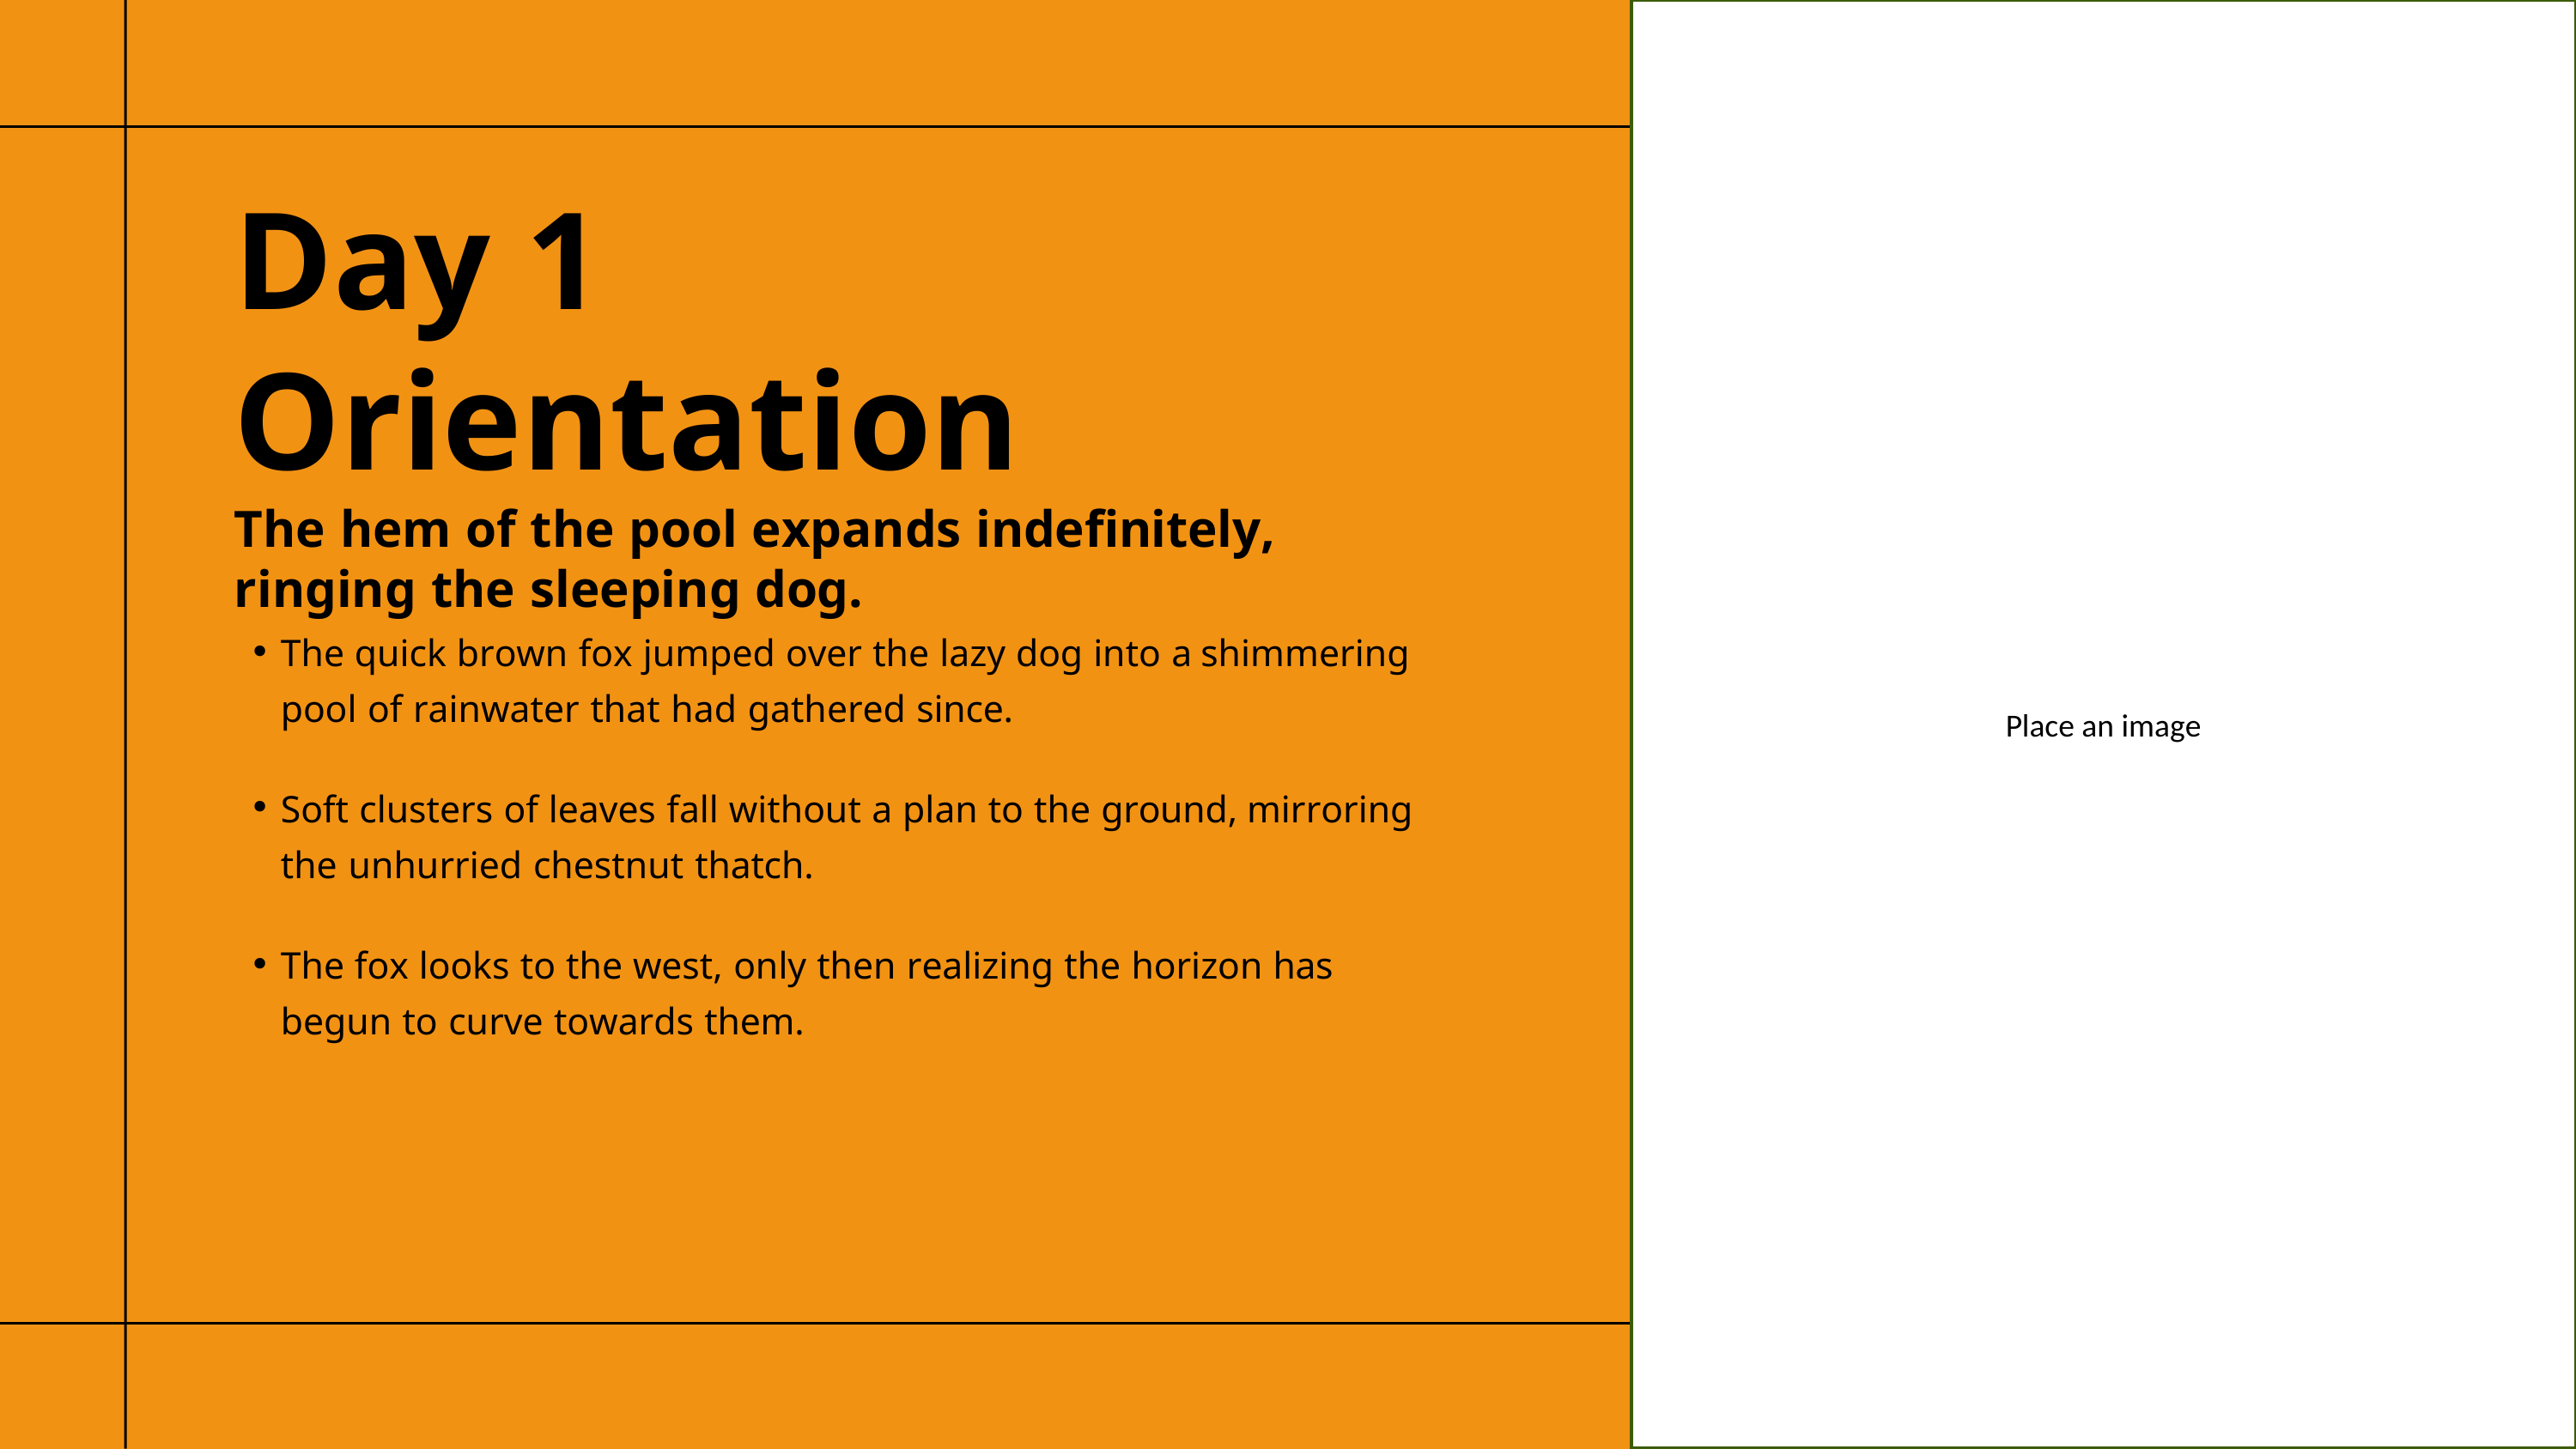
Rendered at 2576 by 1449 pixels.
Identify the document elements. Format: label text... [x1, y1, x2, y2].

text_box Place an image [1631, 0, 2576, 1449]
title Day 1 Orientation The hem of the pool expands indefinitely, ringing the sleeping dog. [234, 174, 1418, 457]
list The quick brown fox jumped over the lazy dog into a shimmering pool of rainwater that had gathered since. Soft clusters of leaves fall without a plan to the ground, mirroring the unhurried chestnut thatch. The fox looks to the west, only then realizing the horizon has begun to curve towards them. [234, 611, 1449, 1054]
